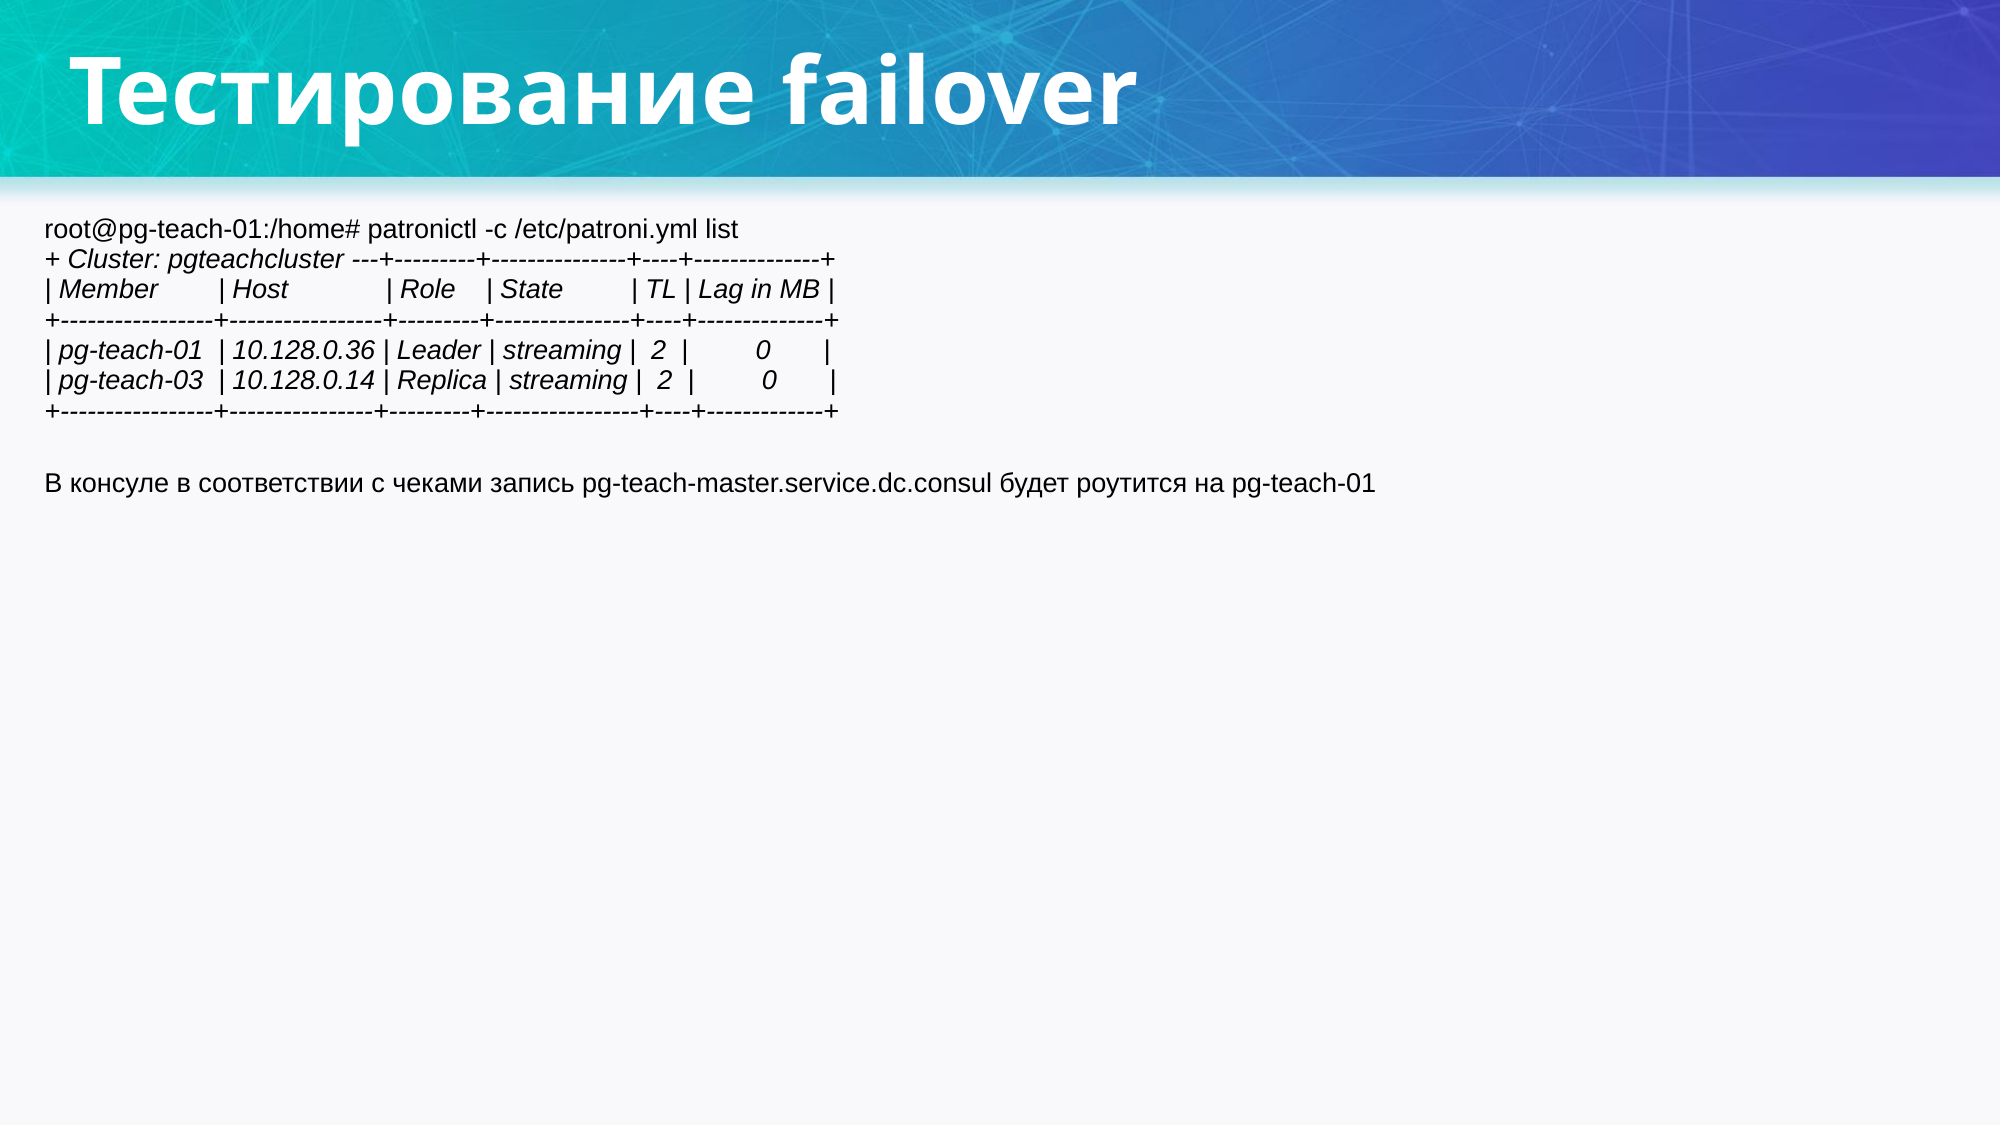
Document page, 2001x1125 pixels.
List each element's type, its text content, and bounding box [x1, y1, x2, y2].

picture [0, 0, 2000, 1125]
text_box Тестирование failover [359, 83, 379, 114]
text_box Тестирование failover [68, 49, 1882, 139]
text_box root@pg-teach-01:/home# patronictl -c /etc/patroni.yml list + Cluster: pgteachcluster ---+---------+---------------+----+--------------+ | Member | Host | Role | State | TL | Lag in MB | +-----------------+-----------------+---------+---------------+----+--------------+ | pg-teach-01 | 10.128.0.36 | Leader | streaming | 2 | 0 | | pg-teach-03 | 10.128.0.14 | Replica | streaming | 2 | 0 | +-----------------+----------------+---------+-----------------+----+-------------+ В консуле в соответствии с чеками запись pg-teach-master.service.dc.consul будет роутится на pg-teach-01 [29, 206, 2000, 506]
